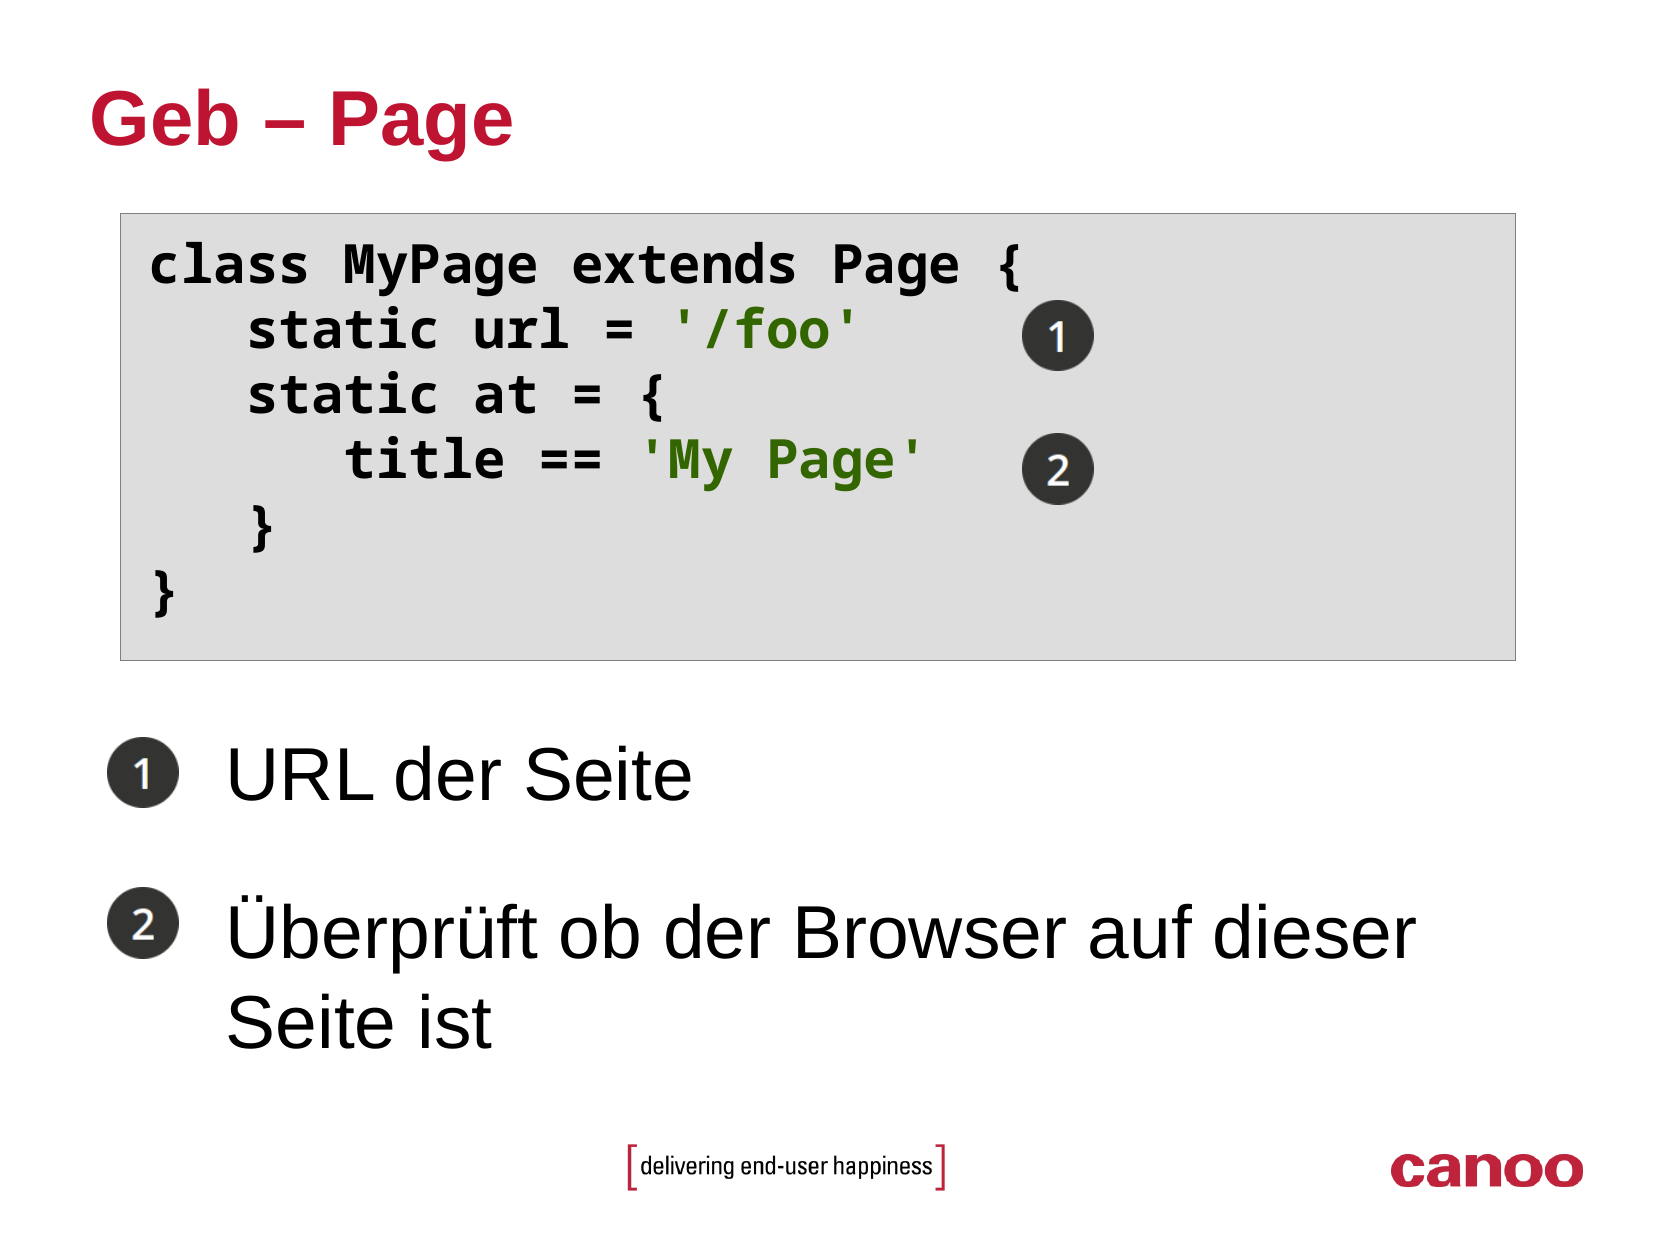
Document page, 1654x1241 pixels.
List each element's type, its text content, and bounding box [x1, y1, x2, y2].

picture [621, 1140, 951, 1194]
list URL der Seite Überprüft ob der Browser auf dieser Seite ist [210, 718, 1622, 1111]
picture [1391, 1154, 1583, 1187]
title Geb – Page [75, 60, 1591, 181]
picture [107, 737, 179, 809]
list class MyPage extends Page { static url = '/foo' static at = { title == 'My Page' } } [134, 222, 1546, 724]
picture [1022, 433, 1094, 505]
text_box [120, 213, 1516, 661]
picture [1022, 300, 1094, 372]
picture [107, 887, 179, 959]
